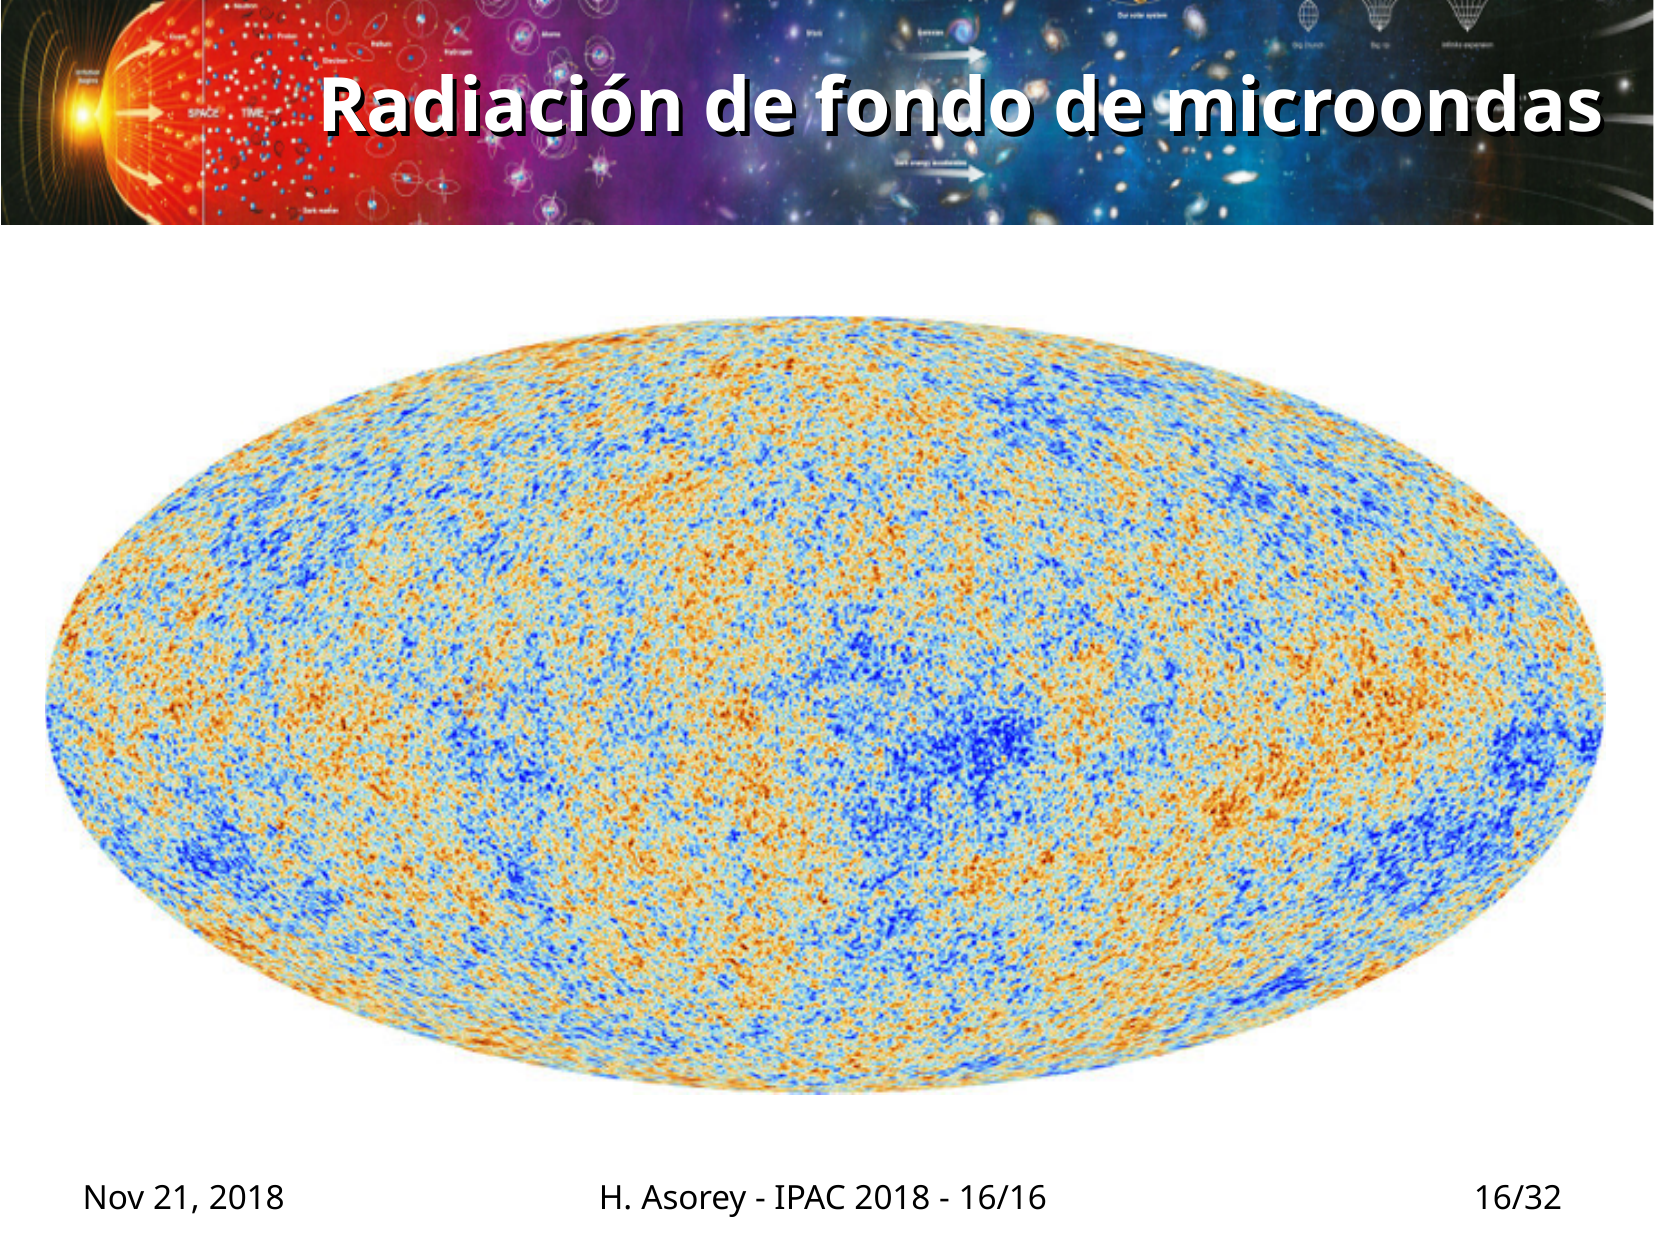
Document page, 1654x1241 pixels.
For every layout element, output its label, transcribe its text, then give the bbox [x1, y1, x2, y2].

title Radiación de fondo de microondas [45, 15, 1606, 191]
picture [1, 0, 1654, 225]
picture [45, 315, 1606, 1095]
